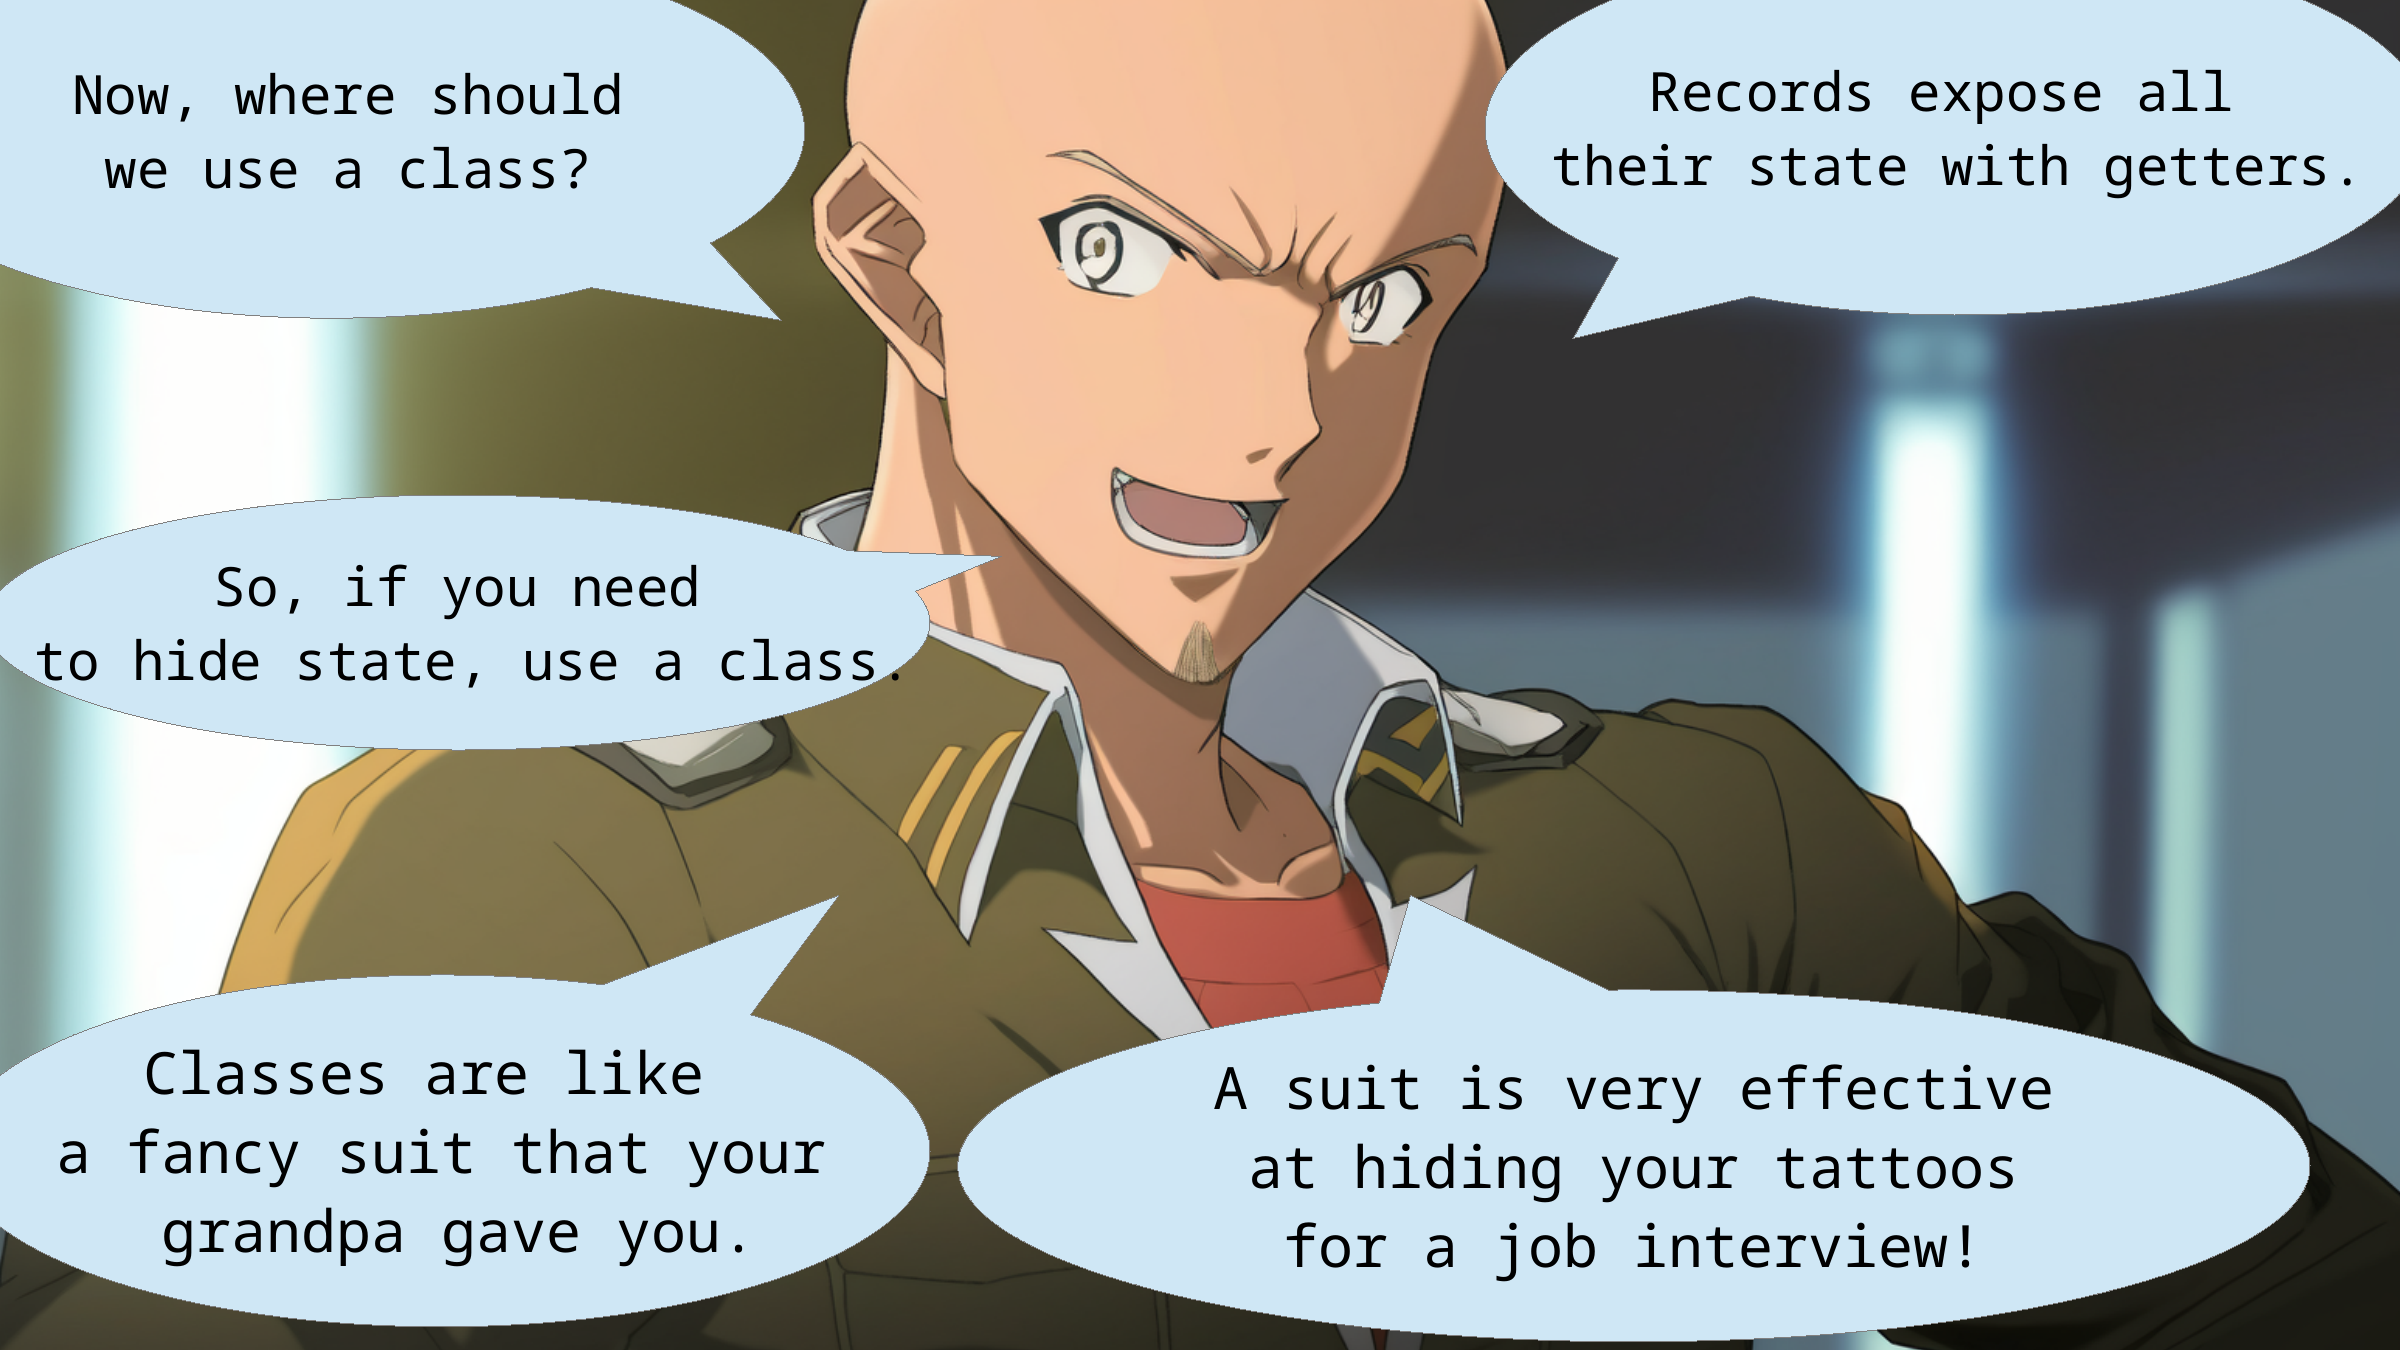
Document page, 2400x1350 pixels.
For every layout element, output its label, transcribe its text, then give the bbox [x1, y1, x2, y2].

picture [2307, 0, 2400, 60]
picture [0, 0, 2400, 1350]
text_box Classes are like a fancy suit that your grandpa gave you. [0, 895, 931, 1327]
text_box A suit is very effective at hiding your tattoos for a job interview! [957, 895, 2311, 1342]
text_box Records expose all their state with getters. [1485, 0, 2400, 339]
text_box So, if you need to hide state, use a class. [0, 495, 1002, 751]
text_box Now, where should we use a class? [0, 0, 805, 321]
